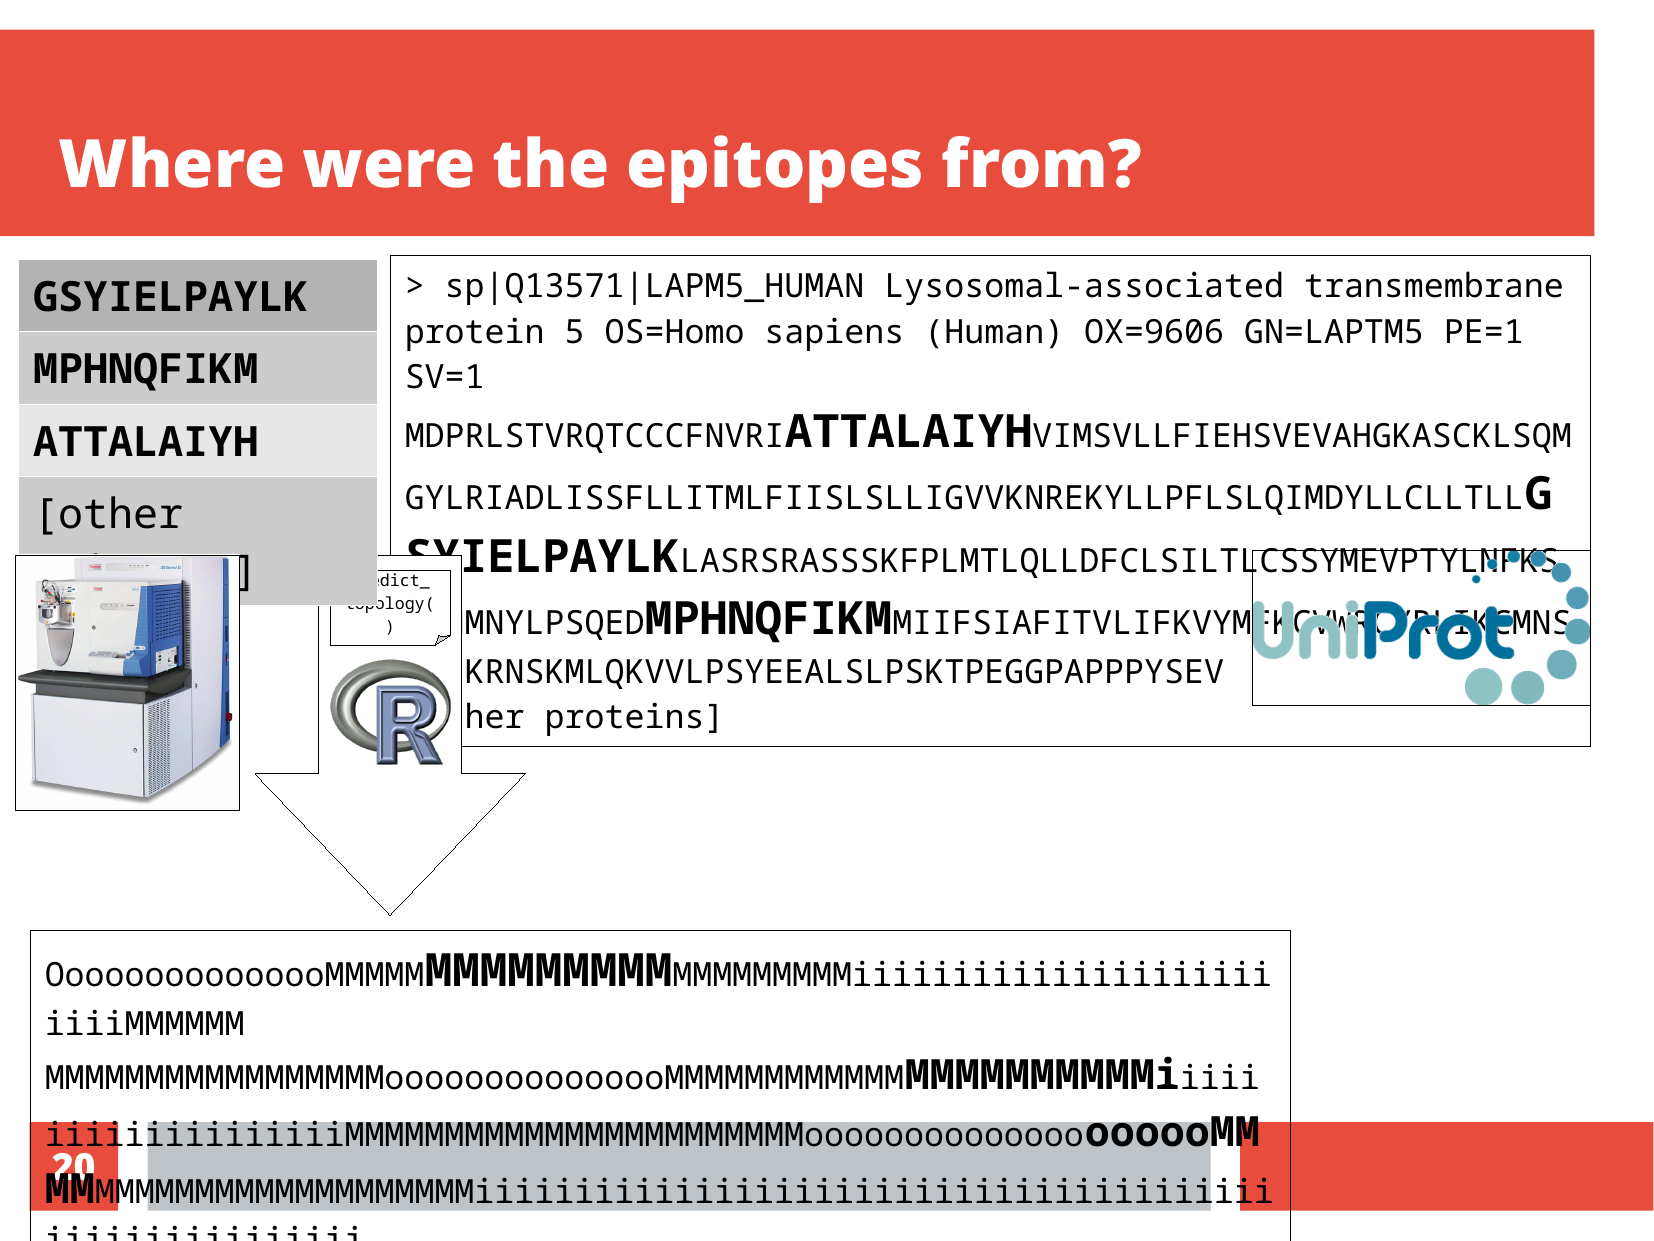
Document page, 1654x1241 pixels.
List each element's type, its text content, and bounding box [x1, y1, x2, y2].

text_box OoooooooooooooMMMMMMMMMMMMMMMMMMMMMMMiiiiiiiiiiiiiiiiiiiiiiiiiMMMMMM MMMMMMMMMMMMMMMMMooooooooooooooMMMMMMMMMMMMMMMMMMMMMMiiiiiiiiiiiiiiiiiiiiMMMMMMMMMMMMMMMMMMMMMMMoooooooooooooooooooMMMMMMMMMMMMMMMMMMMMMMMiiiiiiiiiiiiiiiiiiiiiiiiiiiiiiiiiiiiiiiiiiiiiiiiiiiiiiii [30, 930, 1291, 1108]
table_header GSYIELPAYLK [19, 260, 377, 331]
title Where were the epitopes from? [59, 59, 1595, 207]
table_cell MPHNQFIKM [19, 332, 377, 404]
table_cell [other epitopes] [19, 477, 377, 605]
picture [15, 554, 240, 811]
table_cell ATTALAIYH [19, 405, 377, 476]
text_box predict_ topology() [330, 570, 451, 646]
picture [330, 659, 451, 766]
picture [1252, 550, 1591, 706]
text_box > sp|Q13571|LAPM5_HUMAN Lysosomal-associated transmembrane protein 5 OS=Homo sapiens (Human) OX=9606 GN=LAPTM5 PE=1 SV=1 MDPRLSTVRQTCCCFNVRIATTALAIYHVIMSVLLFIEHSVEVAHGKASCKLSQMGYLRIADLISSFLLITMLFIISLSLLIGVVKNREKYLLPFLSLQIMDYLLCLLTLLGSYIELPAYLKLASRSRASSSKFPLMTLQLLDFCLSILTLCSSYMEVPTYLNFKSMNHMNYLPSQEDMPHNQFIKMMIIFSIAFITVLIFKVYMFKCVWRCYRLIKCMNSVEEKRNSKMLQKVVLPSYEEALSLPSKTPEGGPAPPPYSEV [other proteins] [390, 255, 1591, 541]
text_box [255, 555, 526, 916]
